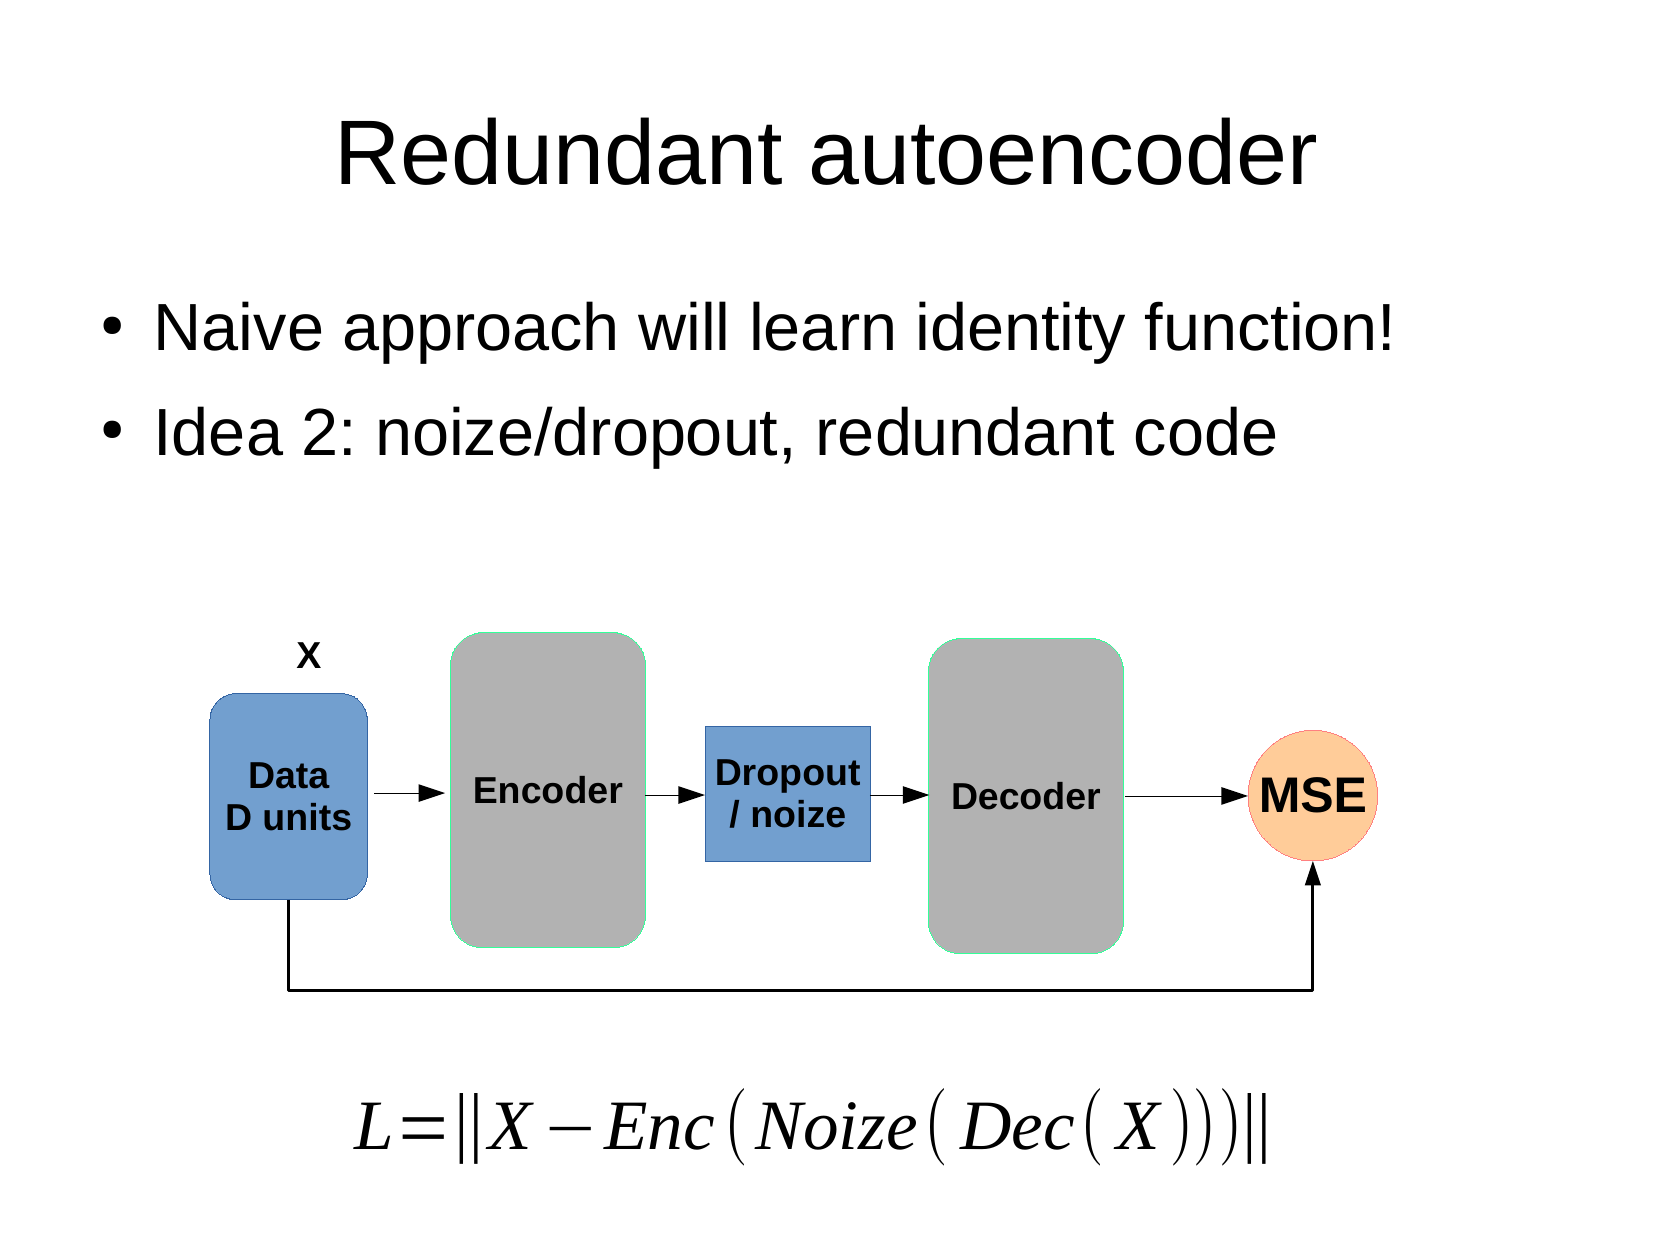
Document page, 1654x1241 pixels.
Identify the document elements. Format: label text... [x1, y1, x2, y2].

text_box MSE [1248, 730, 1378, 861]
text_box Data D units [209, 693, 368, 900]
text_box Encoder [450, 632, 646, 948]
chart [332, 1083, 1294, 1169]
text_box Decoder [928, 638, 1124, 954]
text_box Dropout / noize [705, 726, 871, 862]
title Redundant autoencoder [82, 49, 1571, 257]
text_box X [281, 627, 337, 684]
list Naive approach will learn identity function! Idea 2: noize/dropout, redundant code [82, 290, 1571, 1010]
